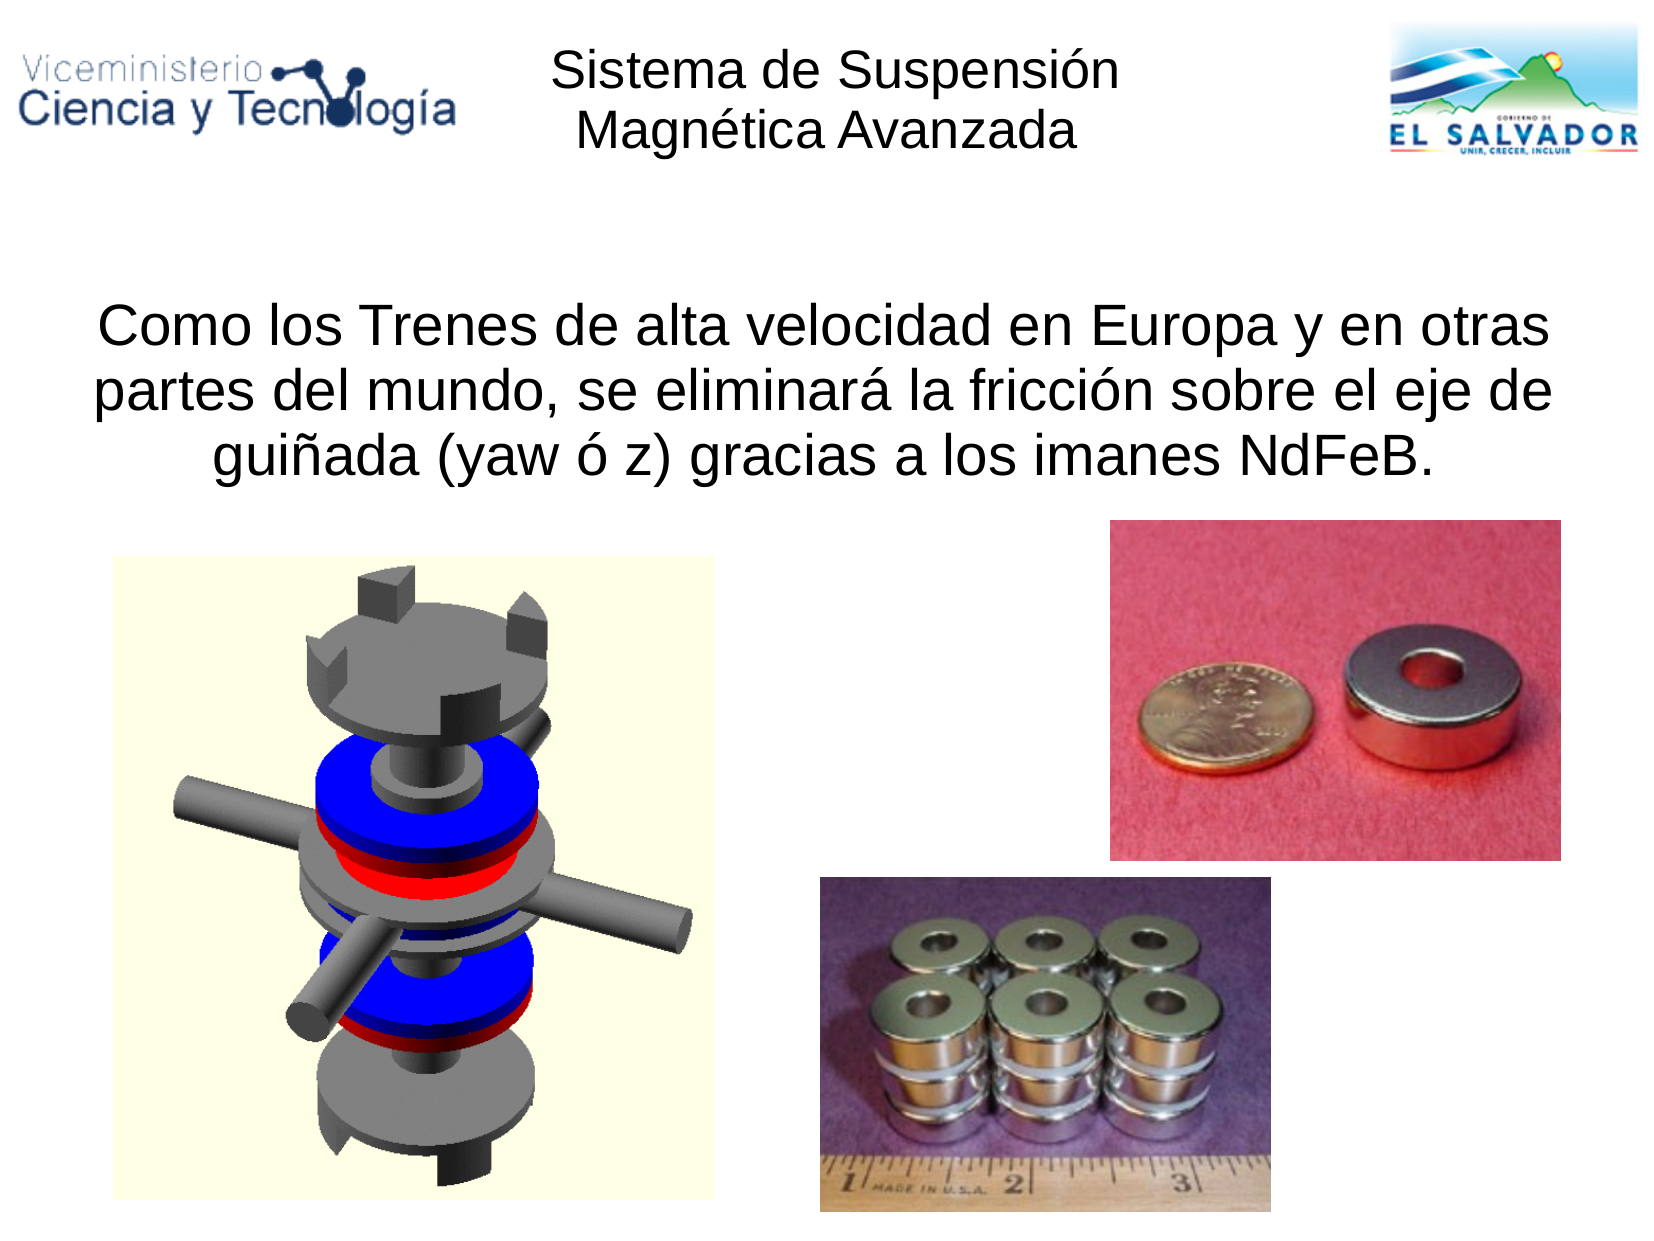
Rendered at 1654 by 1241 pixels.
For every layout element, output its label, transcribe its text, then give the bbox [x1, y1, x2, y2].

picture [820, 877, 1271, 1212]
picture [1388, 15, 1642, 160]
picture [11, 17, 475, 162]
title Sistema de Suspensión Magnética Avanzada [29, 39, 1624, 161]
picture [1110, 520, 1561, 861]
picture [113, 556, 714, 1201]
subtitle Como los Trenes de alta velocidad en Europa y en otras partes del mundo, se eliminará la fricción sobre el eje de guiñada (yaw ó z) gracias a los imanes NdFeB. [30, 195, 1621, 1171]
